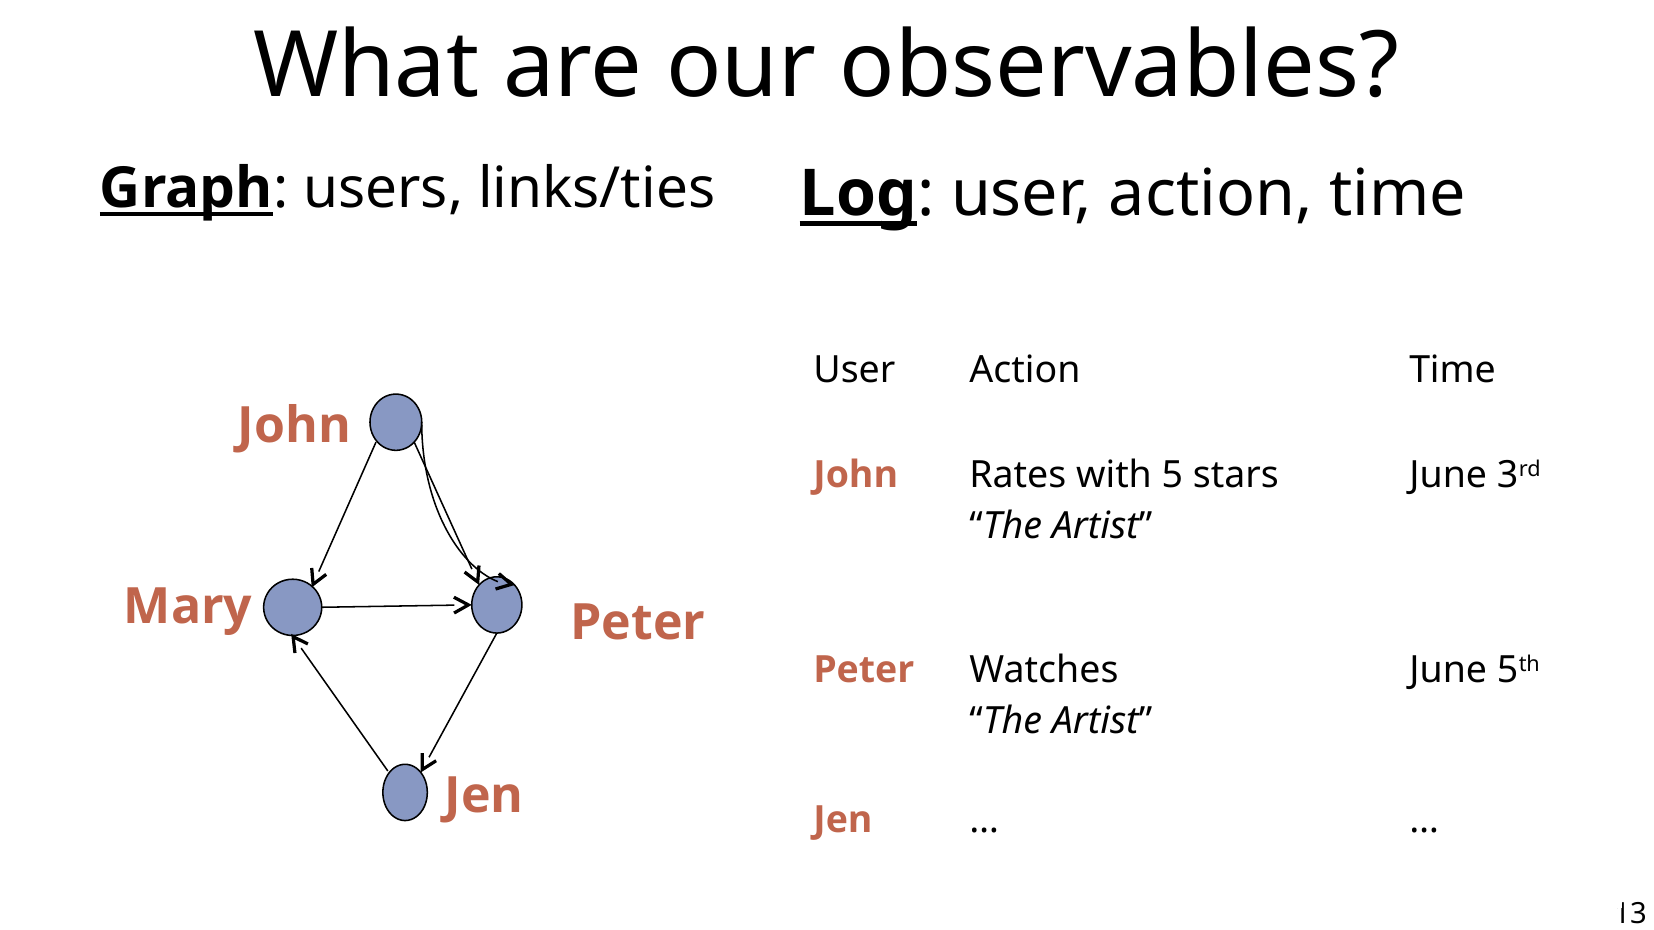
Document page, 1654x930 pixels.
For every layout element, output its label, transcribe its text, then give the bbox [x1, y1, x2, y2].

text_box Mary [112, 560, 264, 646]
text_box Graph: users, links/ties [73, 139, 747, 302]
text_box Jen [408, 750, 561, 835]
table_cell … [954, 785, 1394, 908]
title What are our observables? [82, 2, 1571, 120]
table_cell … [1394, 785, 1622, 908]
table_cell John [798, 440, 954, 635]
text_box [370, 394, 422, 451]
table_header User [798, 335, 954, 440]
table_cell Watches “The Artist” [954, 635, 1394, 785]
table_cell June 3rd [1394, 440, 1622, 635]
text_box John [218, 380, 370, 465]
text_box [264, 579, 322, 636]
table_cell Peter [798, 635, 954, 785]
table_cell June 5th [1394, 635, 1622, 785]
table_header Action [954, 335, 1394, 440]
table_cell Rates with 5 stars “The Artist” [954, 440, 1394, 635]
table_header Time [1394, 335, 1622, 440]
text_box Peter [540, 577, 735, 662]
text_box Log: user, action, time [771, 139, 1488, 327]
text_box [382, 764, 408, 821]
text_box [471, 576, 522, 633]
table_cell Jen [798, 785, 954, 908]
